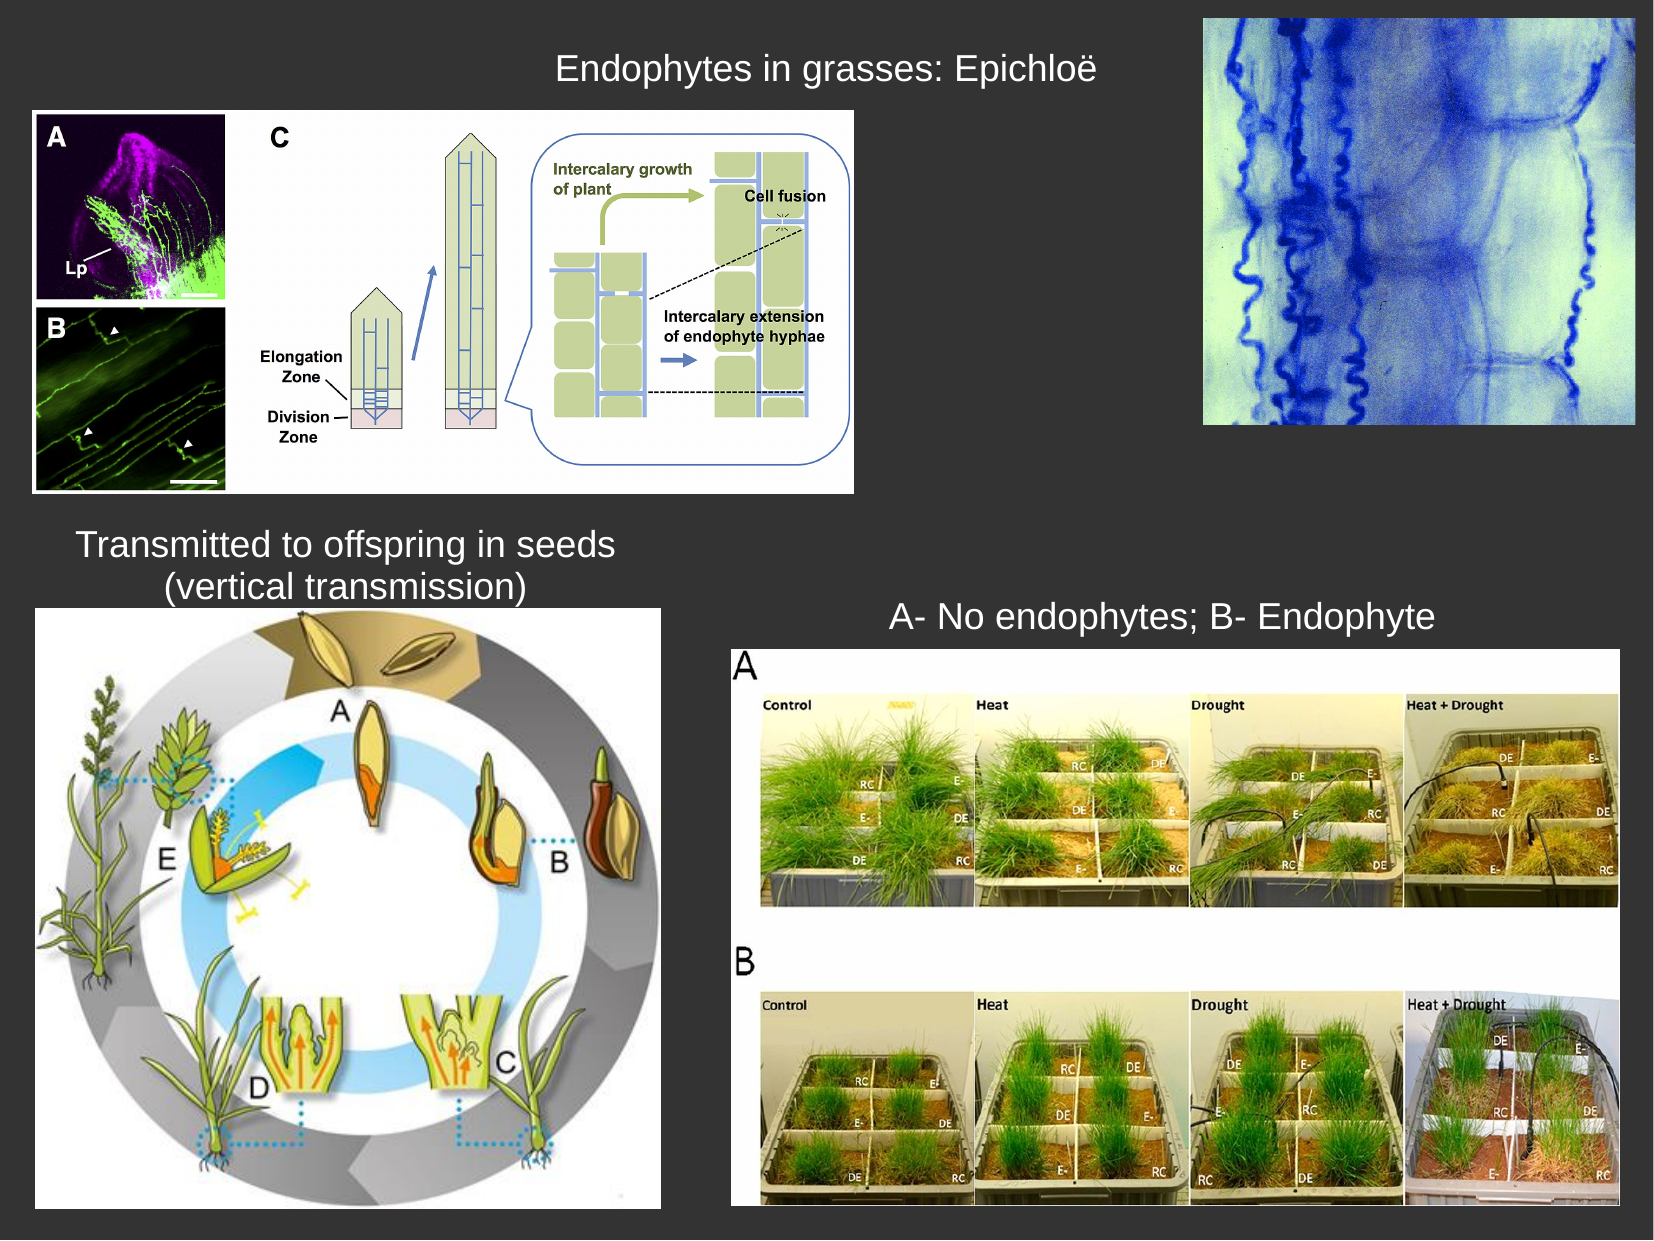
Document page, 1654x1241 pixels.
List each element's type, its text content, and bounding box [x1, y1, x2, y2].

picture [731, 649, 1620, 1207]
text_box Endophytes in grasses: Epichloë [39, 39, 1203, 97]
picture [1203, 18, 1636, 425]
text_box A- No endophytes; B- Endophyte [874, 588, 1654, 646]
picture [35, 615, 661, 1209]
text_box Transmitted to offspring in seeds (vertical transmission) [27, 515, 664, 615]
picture [32, 110, 854, 494]
